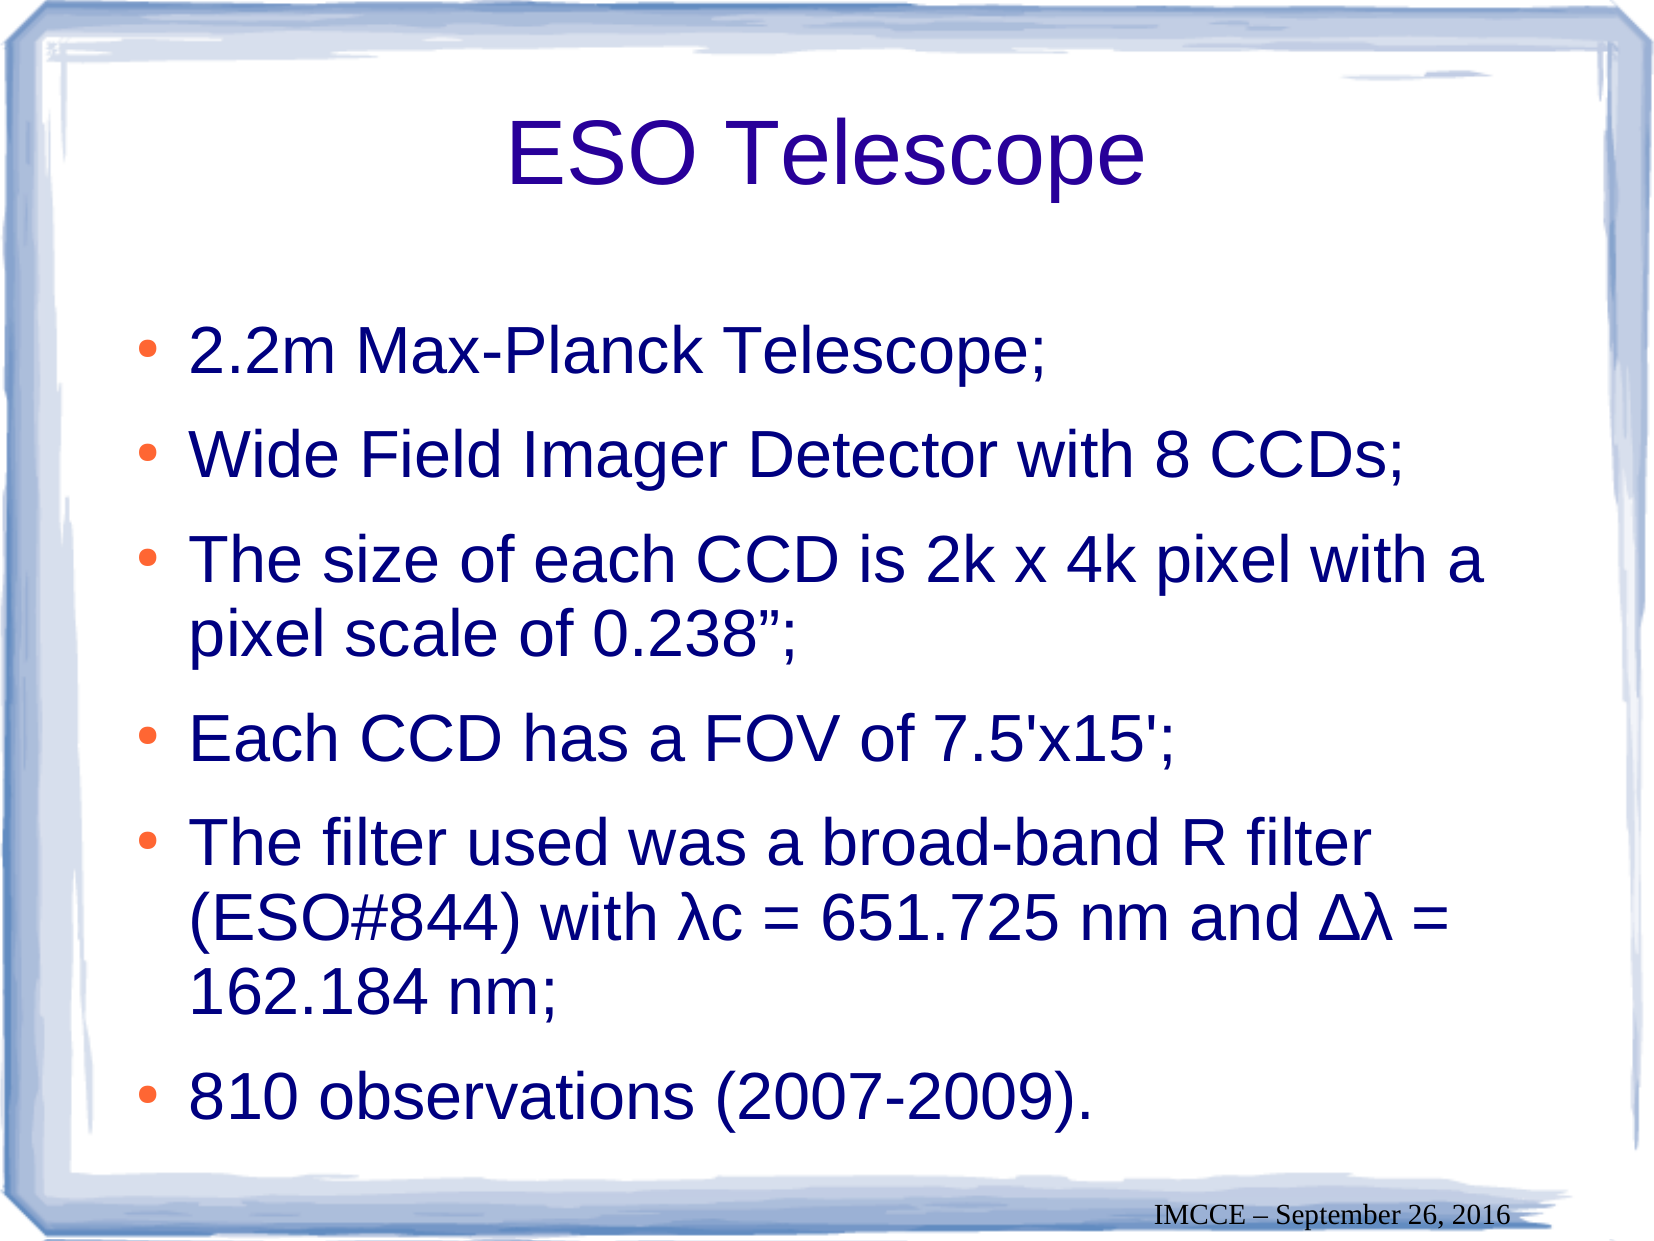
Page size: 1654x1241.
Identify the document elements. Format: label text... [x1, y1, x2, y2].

picture [0, 0, 1654, 1241]
title ESO Telescope [82, 49, 1571, 257]
list 2.2m Max-Planck Telescope; Wide Field Imager Detector with 8 CCDs; The size of each CCD is 2k x 4k pixel with a pixel scale of 0.238”; Each CCD has a FOV of 7.5'x15'; The filter used was a broad-band R filter (ESO#844) with λc = 651.725 nm and ∆λ = 162.184 nm; 810 observations (2007-2009). [118, 312, 1571, 1134]
